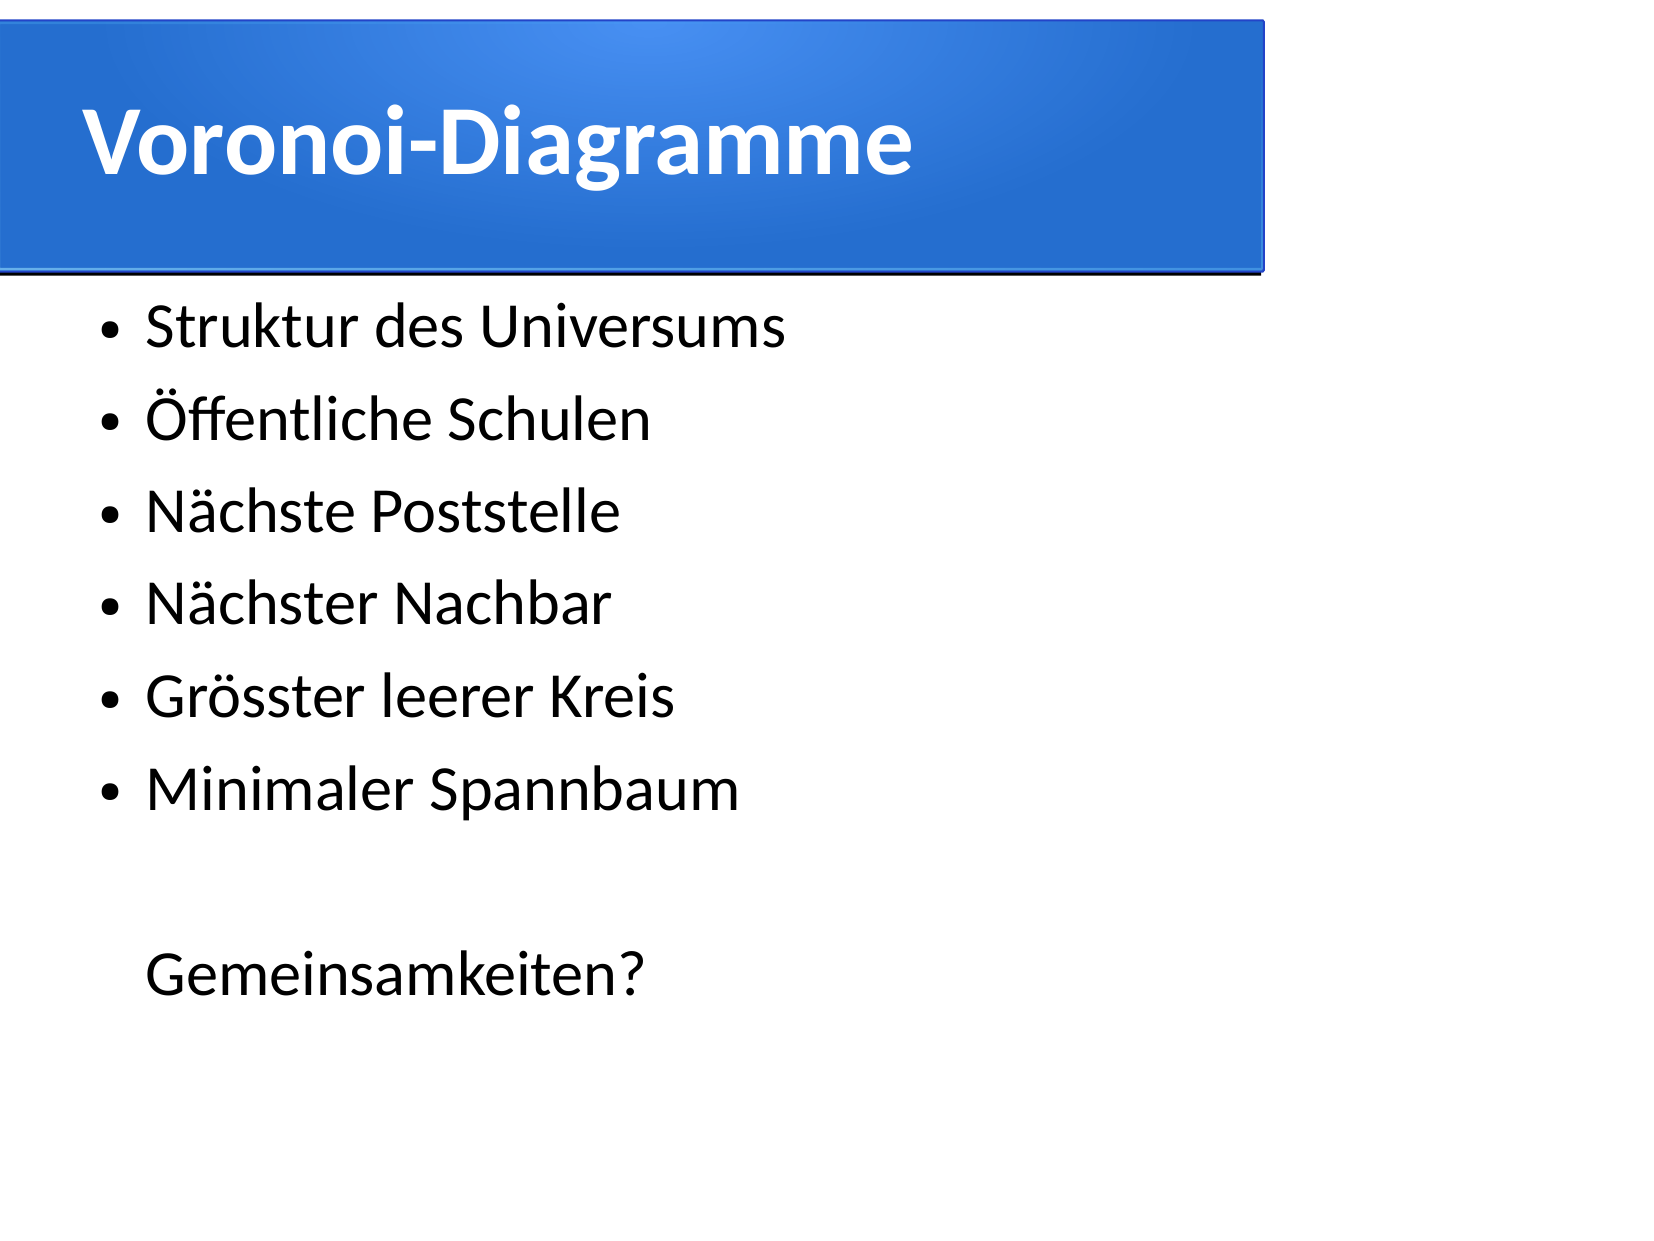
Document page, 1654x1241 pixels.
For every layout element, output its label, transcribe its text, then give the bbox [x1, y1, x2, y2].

title Voronoi-Diagramme [82, 47, 1235, 252]
list Struktur des Universums Öffentliche Schulen Nächste Poststelle Nächster Nachbar Grösster leerer Kreis Minimaler Spannbaum Gemeinsamkeiten? [82, 299, 1571, 1019]
